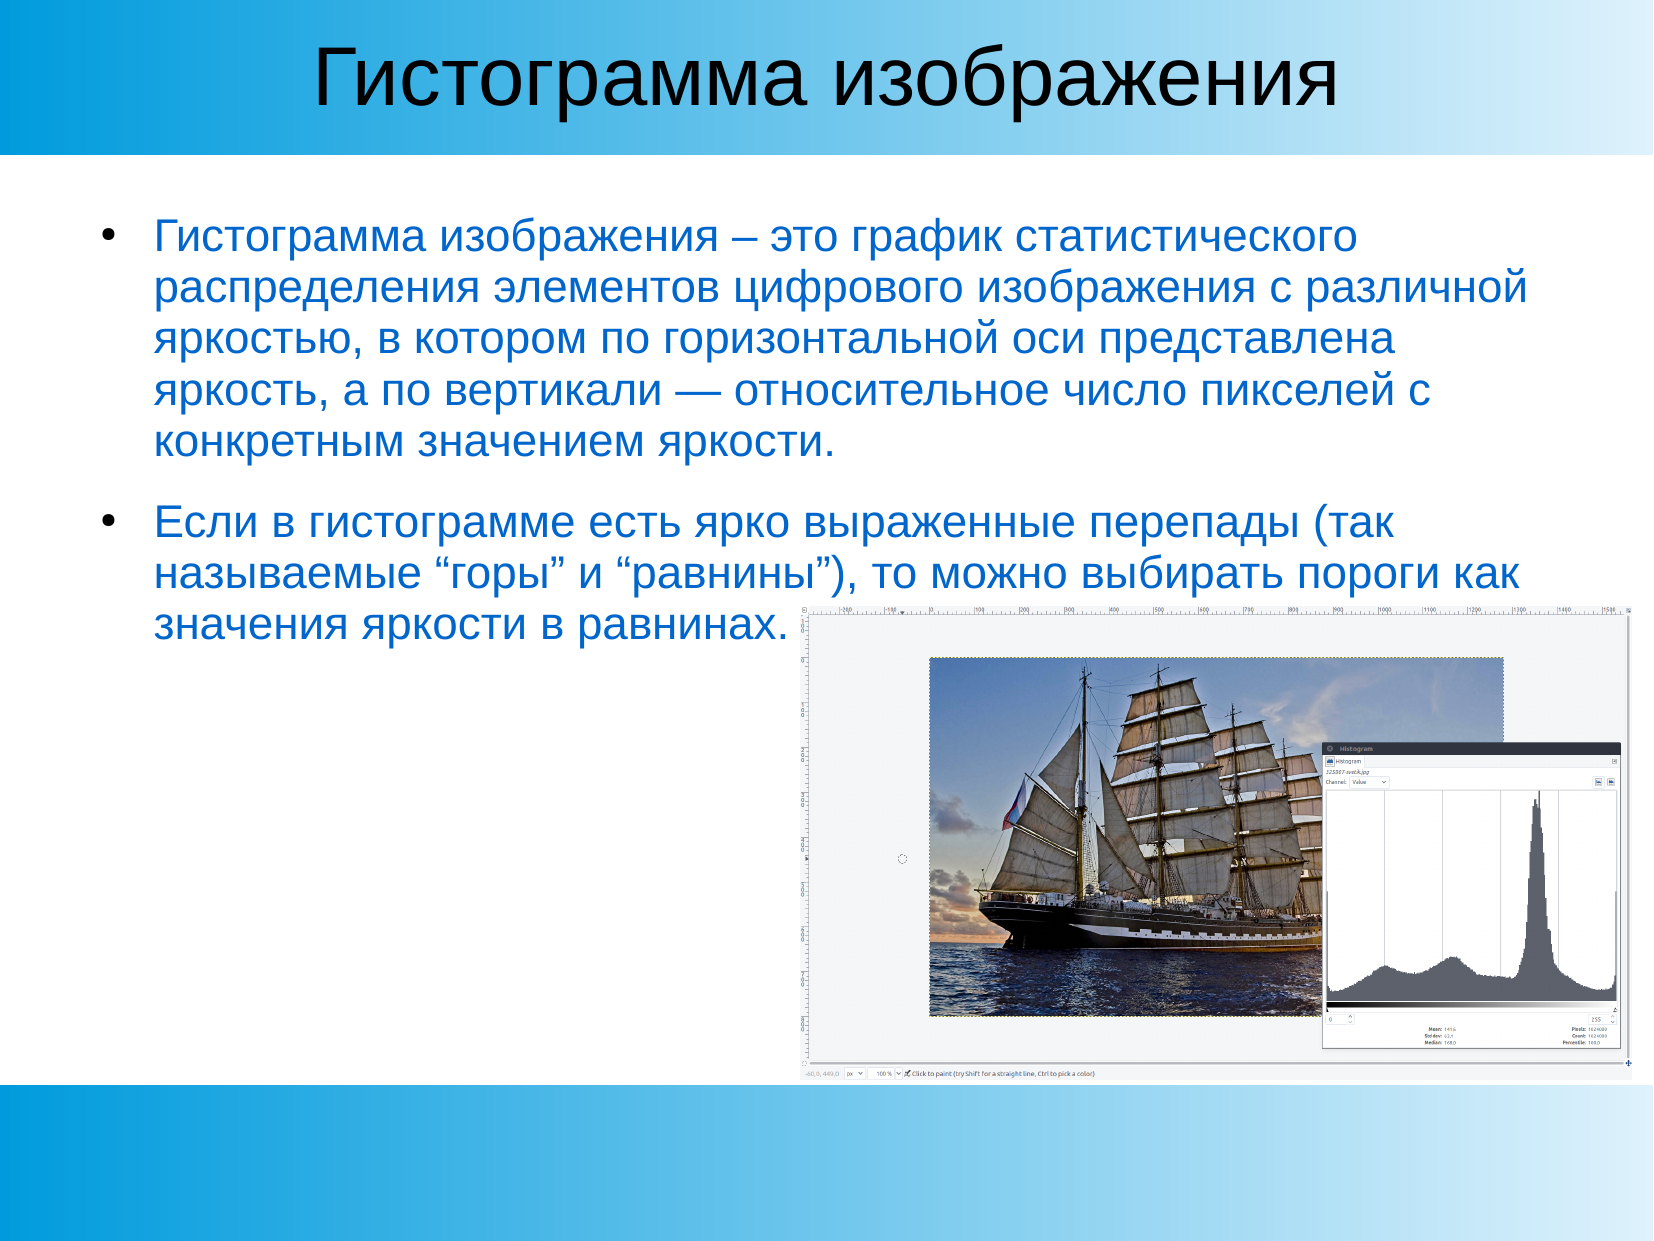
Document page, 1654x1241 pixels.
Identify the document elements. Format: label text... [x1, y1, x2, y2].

title Гистограмма изображения [82, 0, 1571, 154]
picture [800, 606, 1632, 1081]
list Гистограмма изображения – это график статистического распределения элементов цифрового изображения с различной яркостью, в котором по горизонтальной оси представлена яркость, а по вертикали — относительное число пикселей с конкретным значением яркости. Если в гистограмме есть ярко выраженные перепады (так называемые “горы” и “равнины”), то можно выбирать пороги как значения яркости в равнинах. [82, 210, 1571, 1010]
